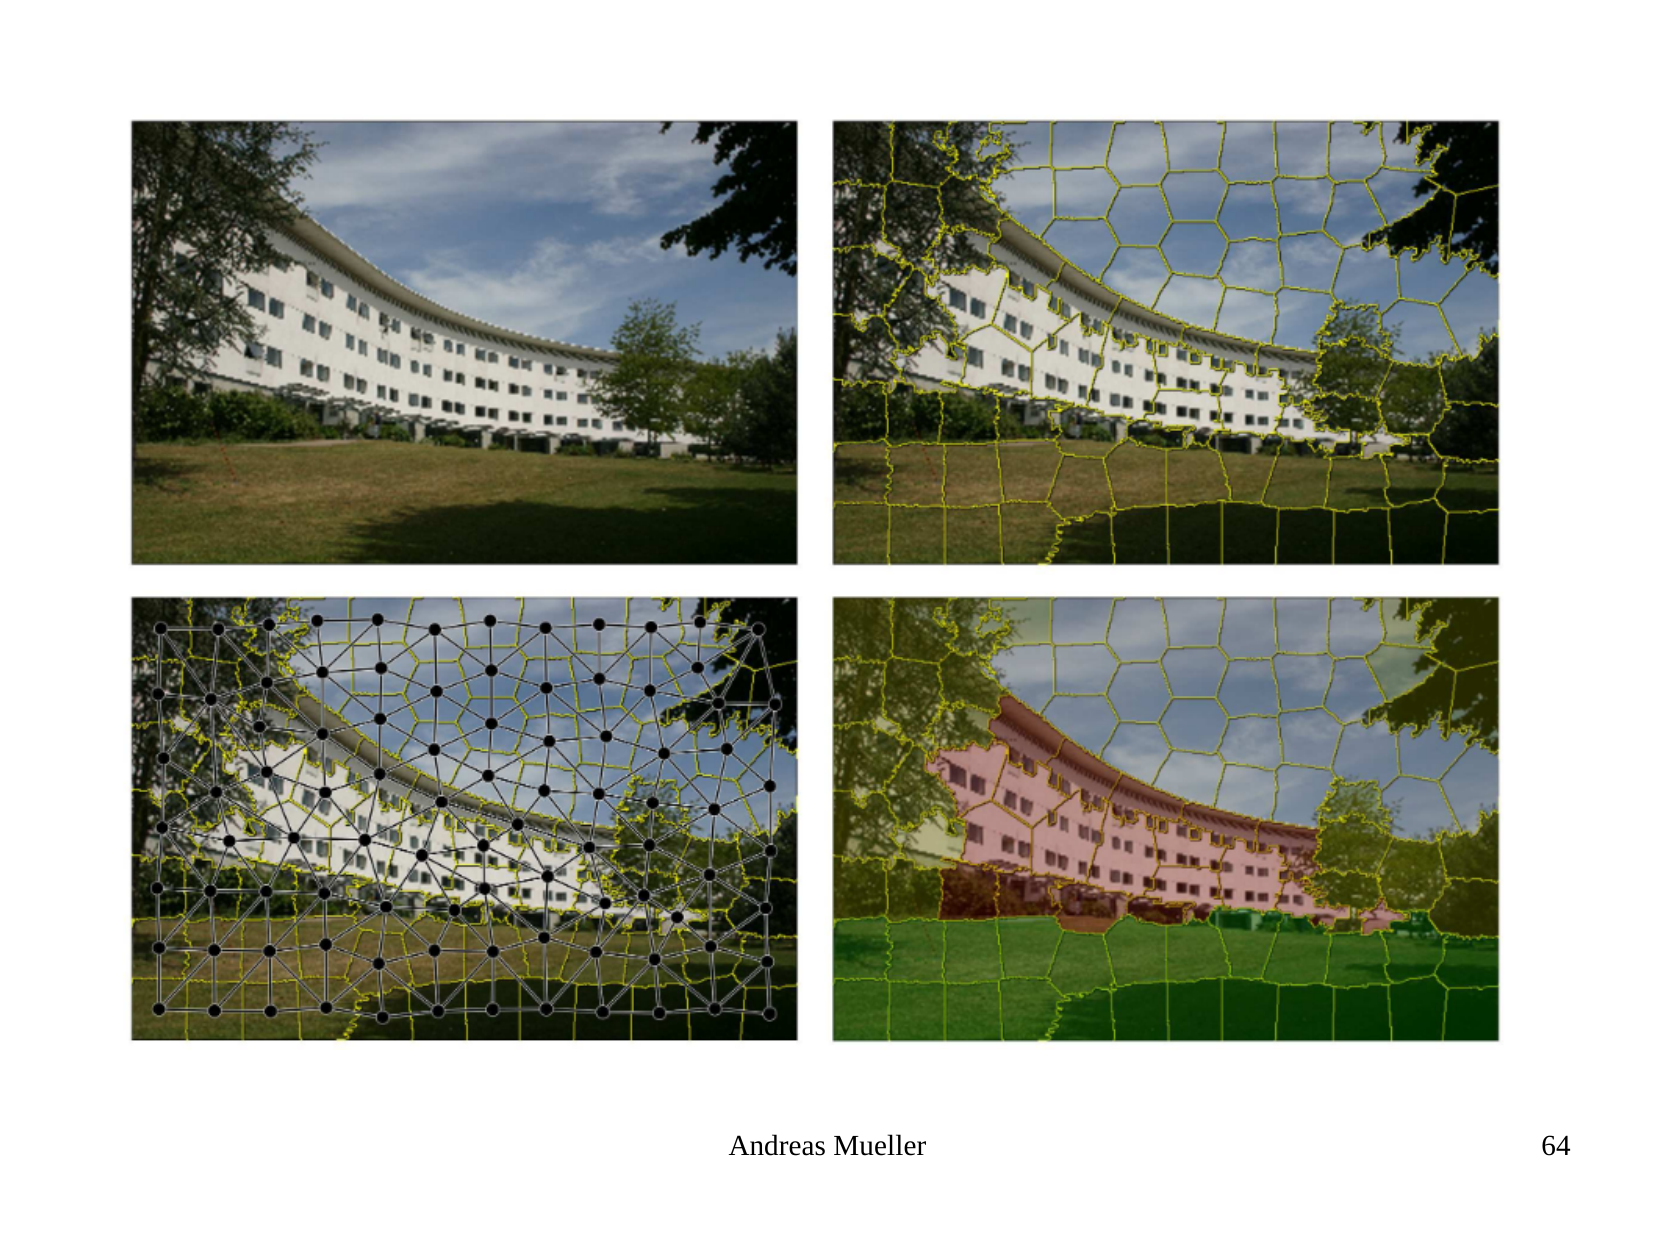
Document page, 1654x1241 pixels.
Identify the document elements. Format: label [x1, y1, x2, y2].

picture [121, 112, 1516, 1051]
